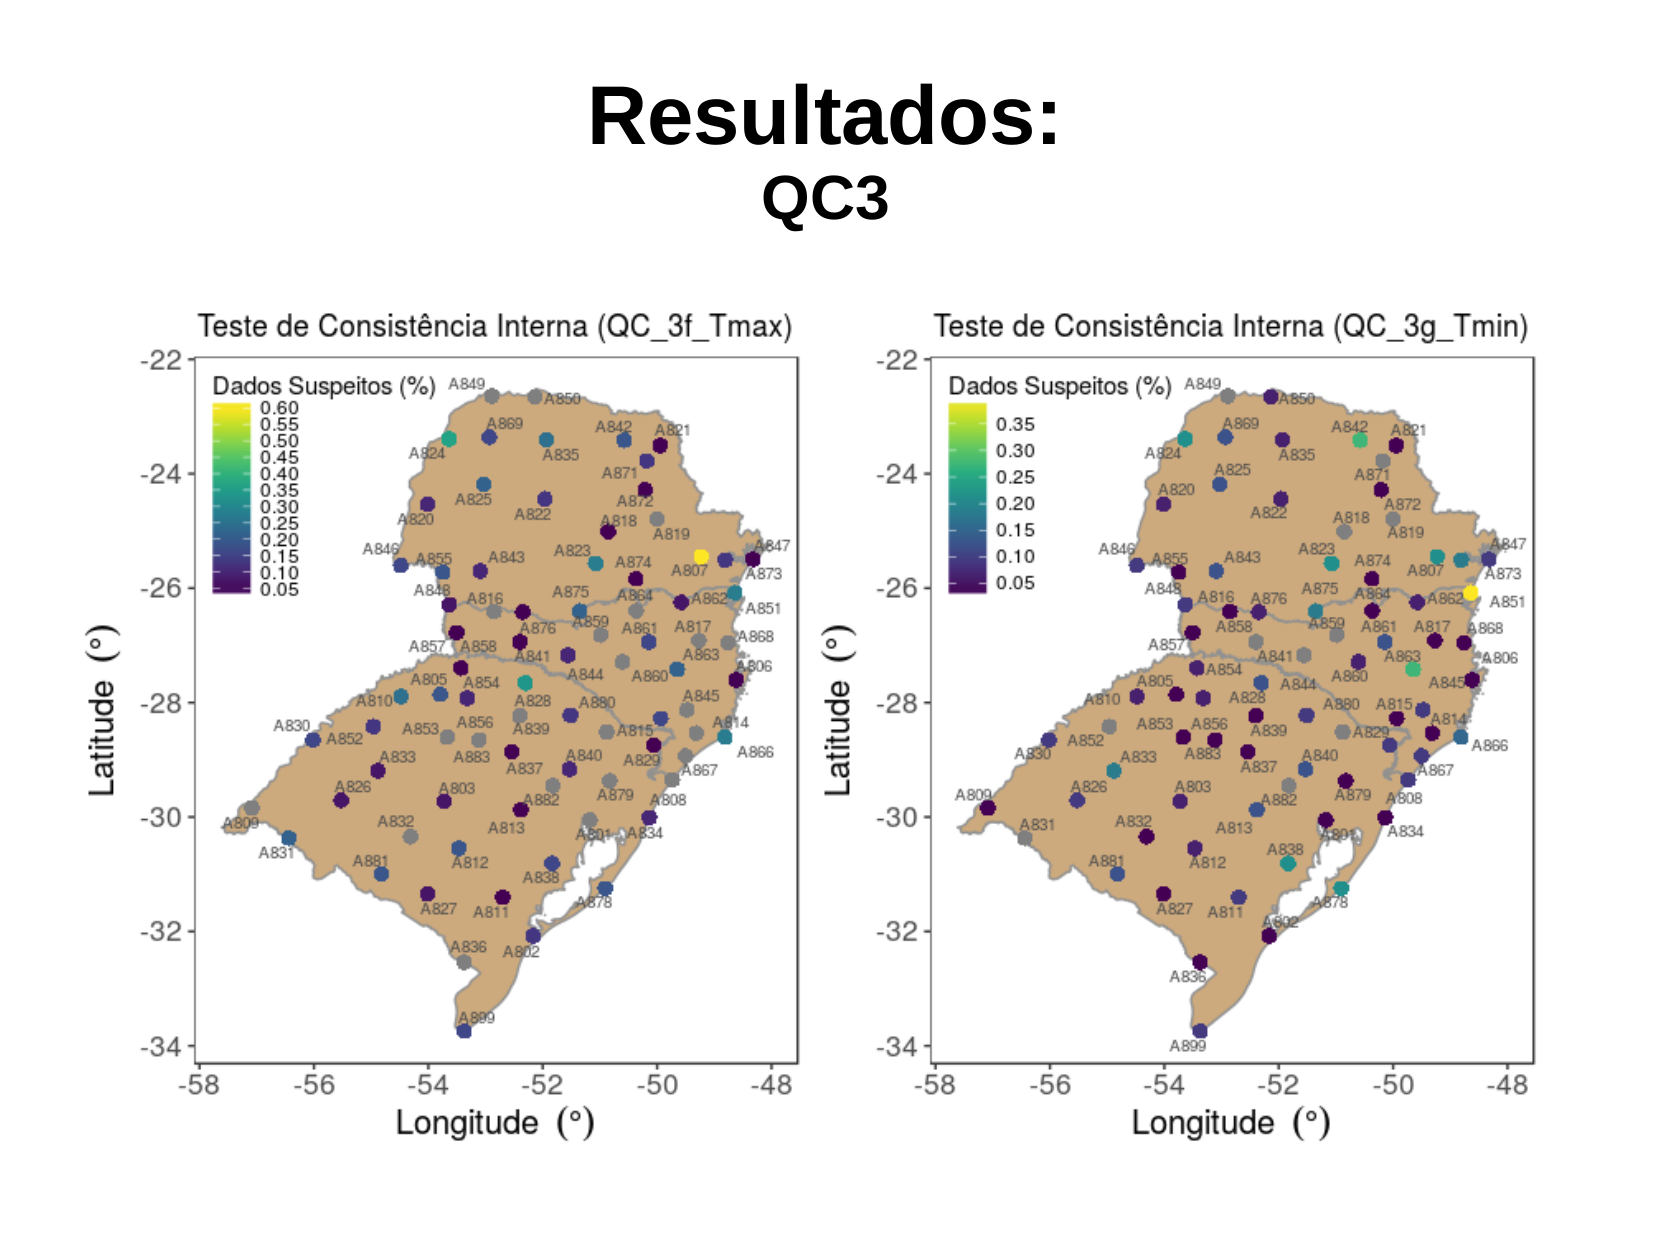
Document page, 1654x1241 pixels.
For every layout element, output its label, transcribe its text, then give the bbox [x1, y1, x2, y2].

picture [74, 300, 1546, 1155]
text_box Resultados: QC3 [82, 49, 1569, 255]
